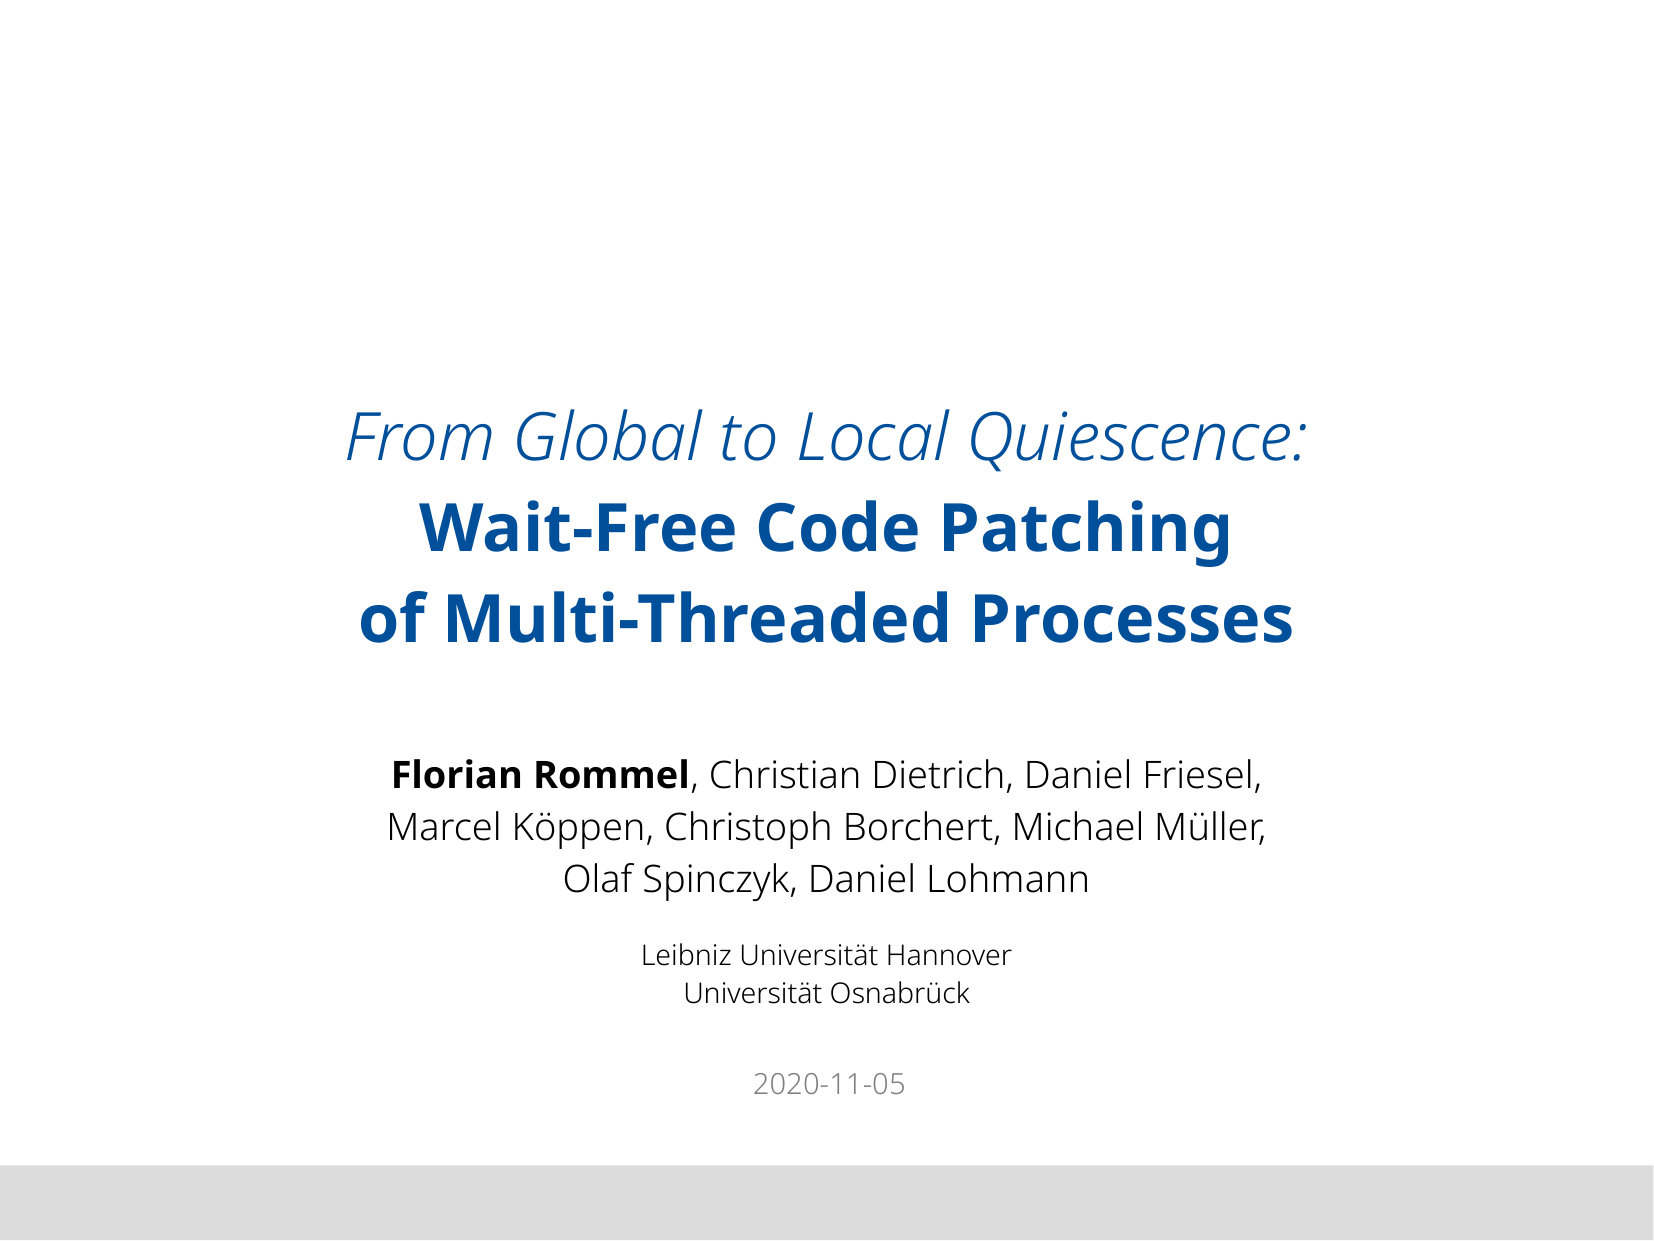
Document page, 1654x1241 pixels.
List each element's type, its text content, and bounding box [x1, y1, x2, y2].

title From Global to Local Quiescence: Wait-Free Code Patching of Multi-Threaded Processes [151, 391, 1502, 659]
list Florian Rommel, Christian Dietrich, Daniel Friesel, Marcel Köppen, Christoph Borchert, Michael Müller, Olaf Spinczyk, Daniel Lohmann Leibniz Universität Hannover Universität Osnabrück [151, 747, 1502, 1016]
